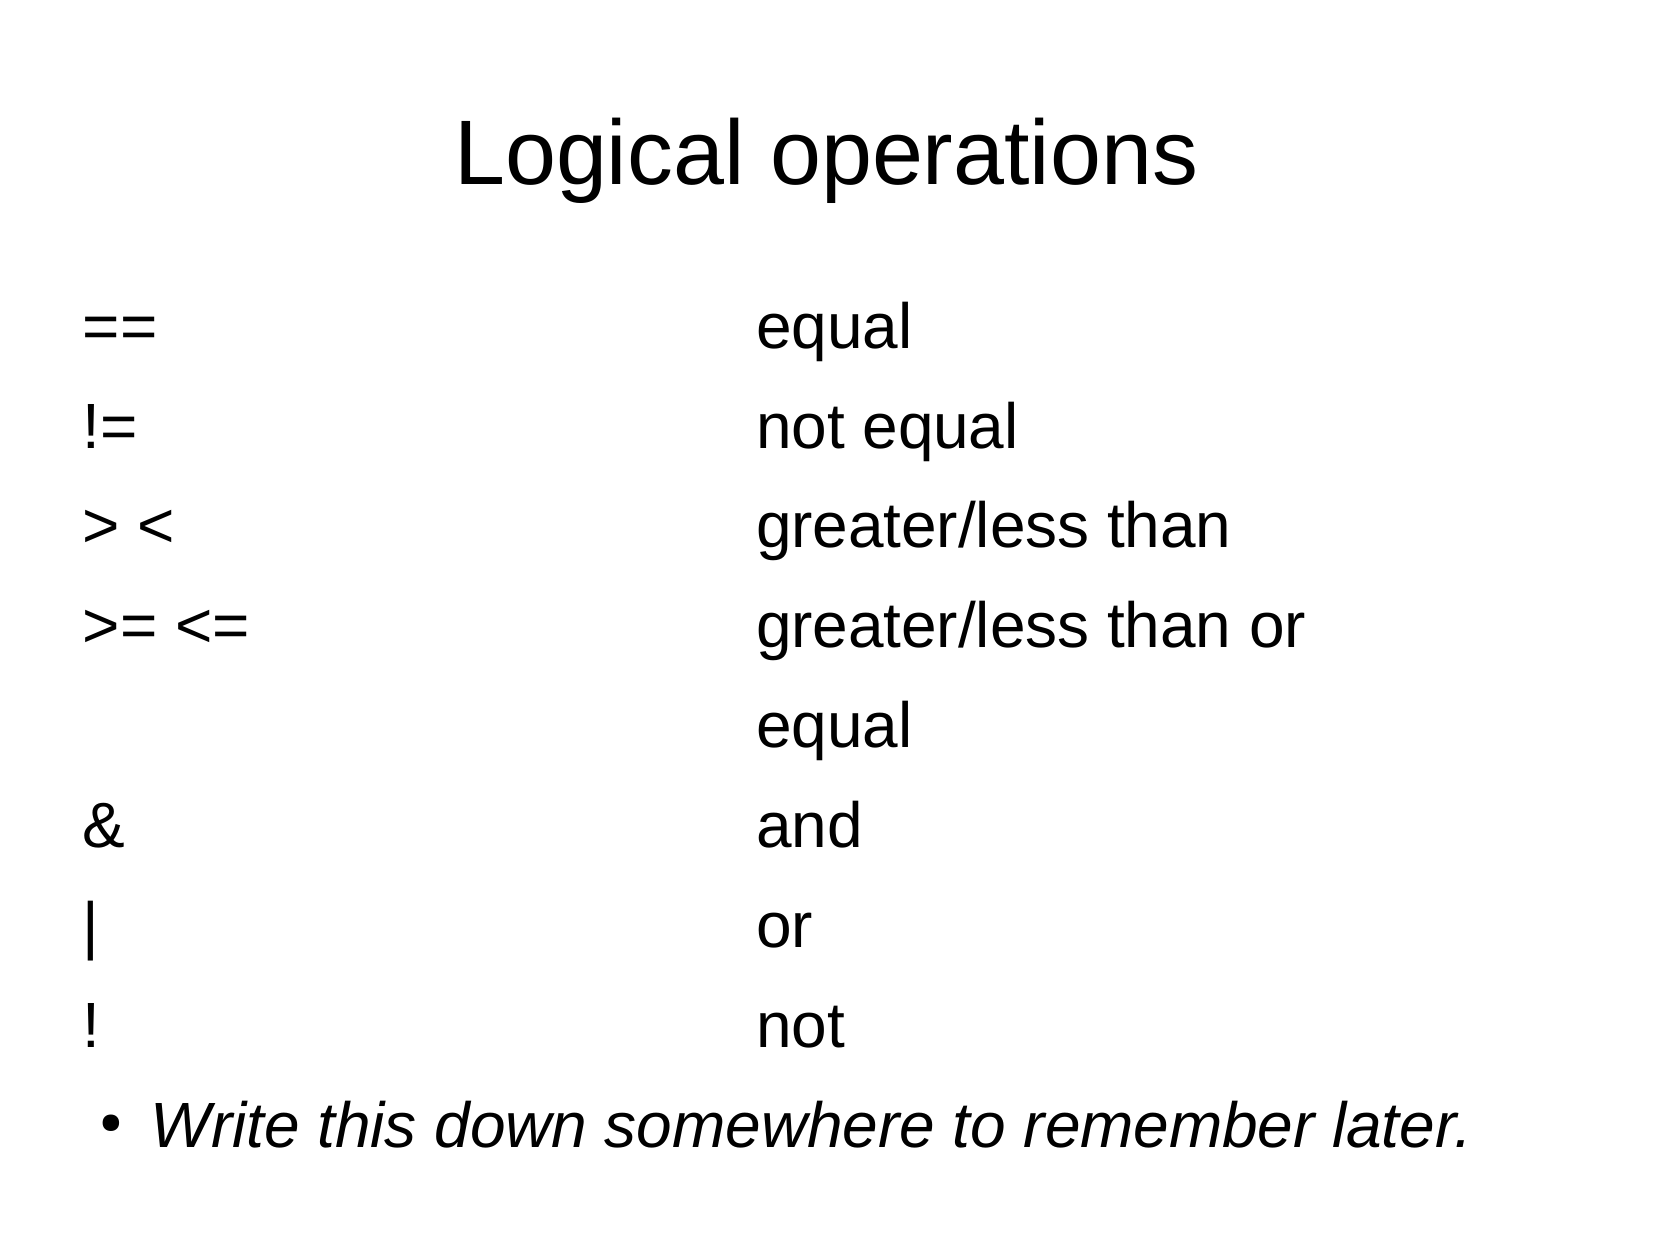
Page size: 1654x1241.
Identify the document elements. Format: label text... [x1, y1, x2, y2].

list == equal != not equal > < greater/less than >= <= greater/less than or equal & and | or ! not Write this down somewhere to remember later. [82, 290, 1571, 1170]
title Logical operations [82, 49, 1571, 257]
